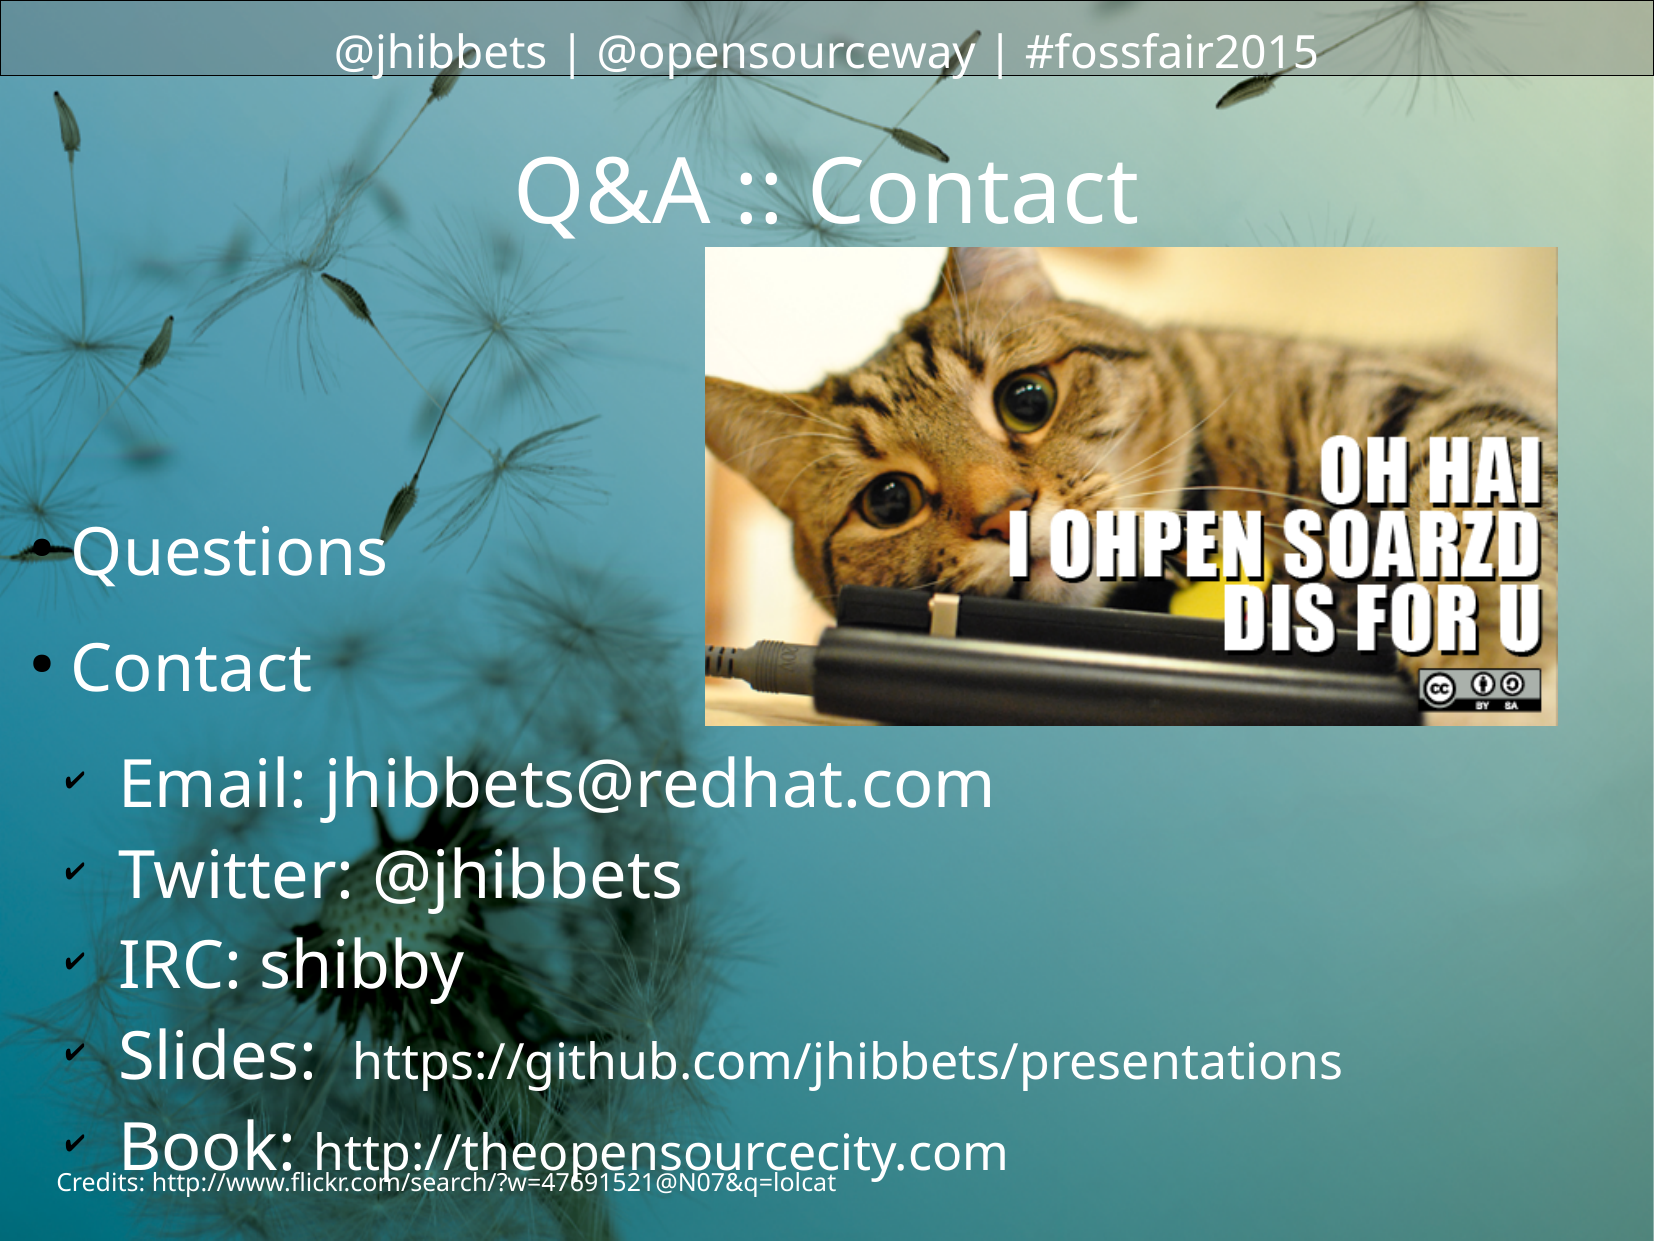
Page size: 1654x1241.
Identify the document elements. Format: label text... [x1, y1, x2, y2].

picture [0, 76, 1654, 1241]
subtitle Questions Contact Email: jhibbets@redhat.com Twitter: @jhibbets IRC: shibby Slides: https://github.com/jhibbets/presentations Book: http://theopensourcecity.com [30, 562, 1636, 1132]
text_box Credits: http://www.flickr.com/search/?w=47691521@N07&q=lolcat [41, 1157, 867, 1197]
title Q&A :: Contact [82, 84, 1571, 292]
